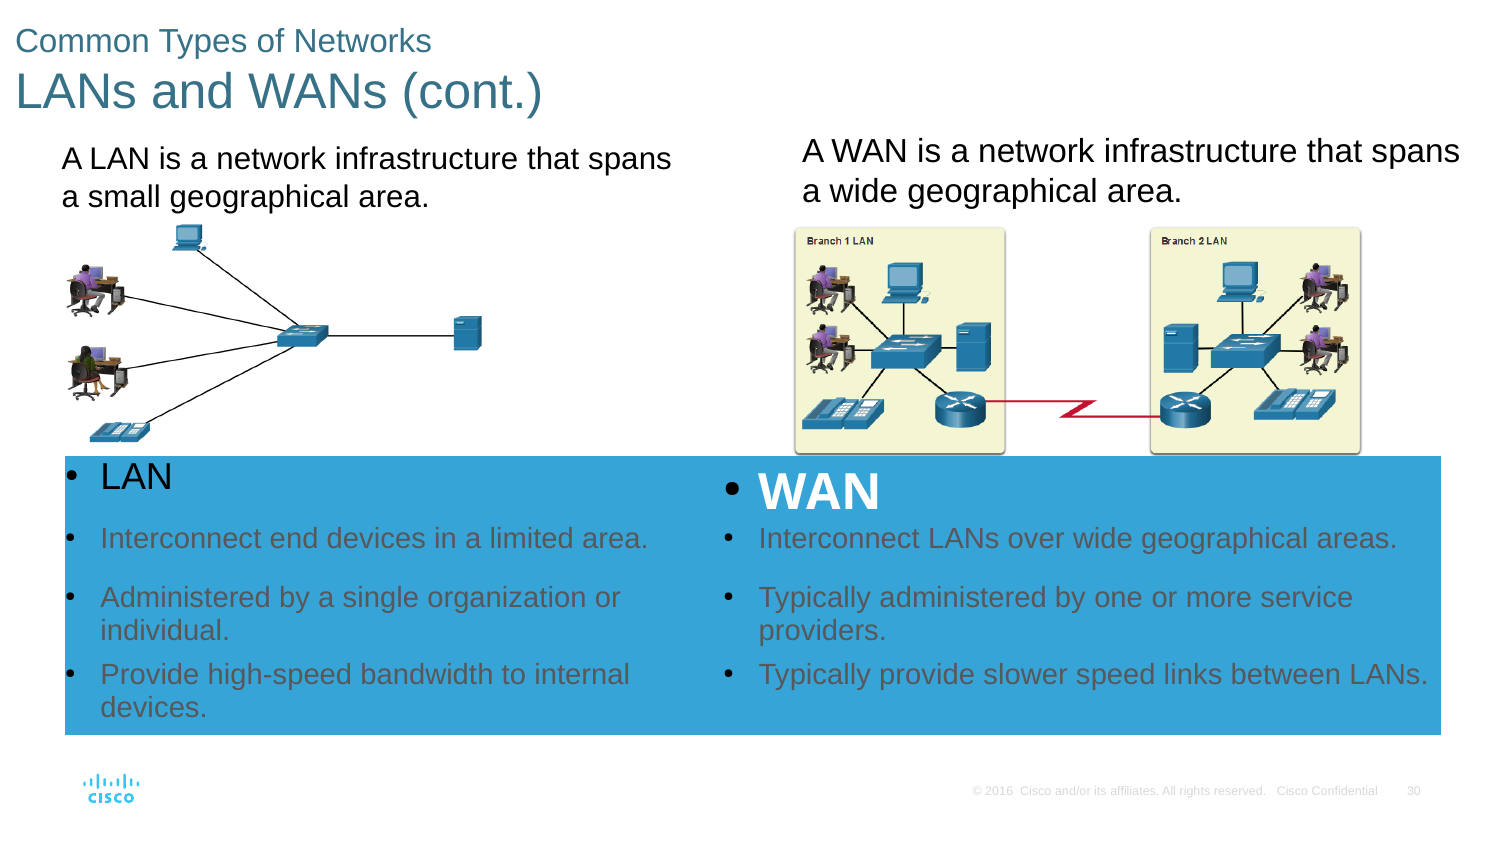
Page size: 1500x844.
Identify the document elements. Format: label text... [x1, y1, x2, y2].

table_cell Interconnect end devices in a limited area. [65, 522, 723, 581]
table_cell Provide high-speed bandwidth to internal devices. [65, 658, 723, 735]
list A LAN is a network infrastructure that spans a small geographical area. [46, 130, 713, 223]
table_cell Typically provide slower speed links between LANs. [723, 658, 1441, 735]
table_cell Administered by a single organization or individual. [65, 581, 723, 658]
picture [790, 224, 1365, 456]
table_cell Interconnect LANs over wide geographical areas. [723, 522, 1441, 581]
table_header LAN [65, 456, 723, 522]
table_cell Typically administered by one or more service providers. [723, 581, 1441, 658]
picture [65, 222, 485, 444]
table_header WAN [723, 456, 1441, 522]
title Common Types of Networks LANs and WANs (cont.) [0, 6, 1500, 132]
text_box A WAN is a network infrastructure that spans a wide geographical area. [787, 122, 1481, 217]
